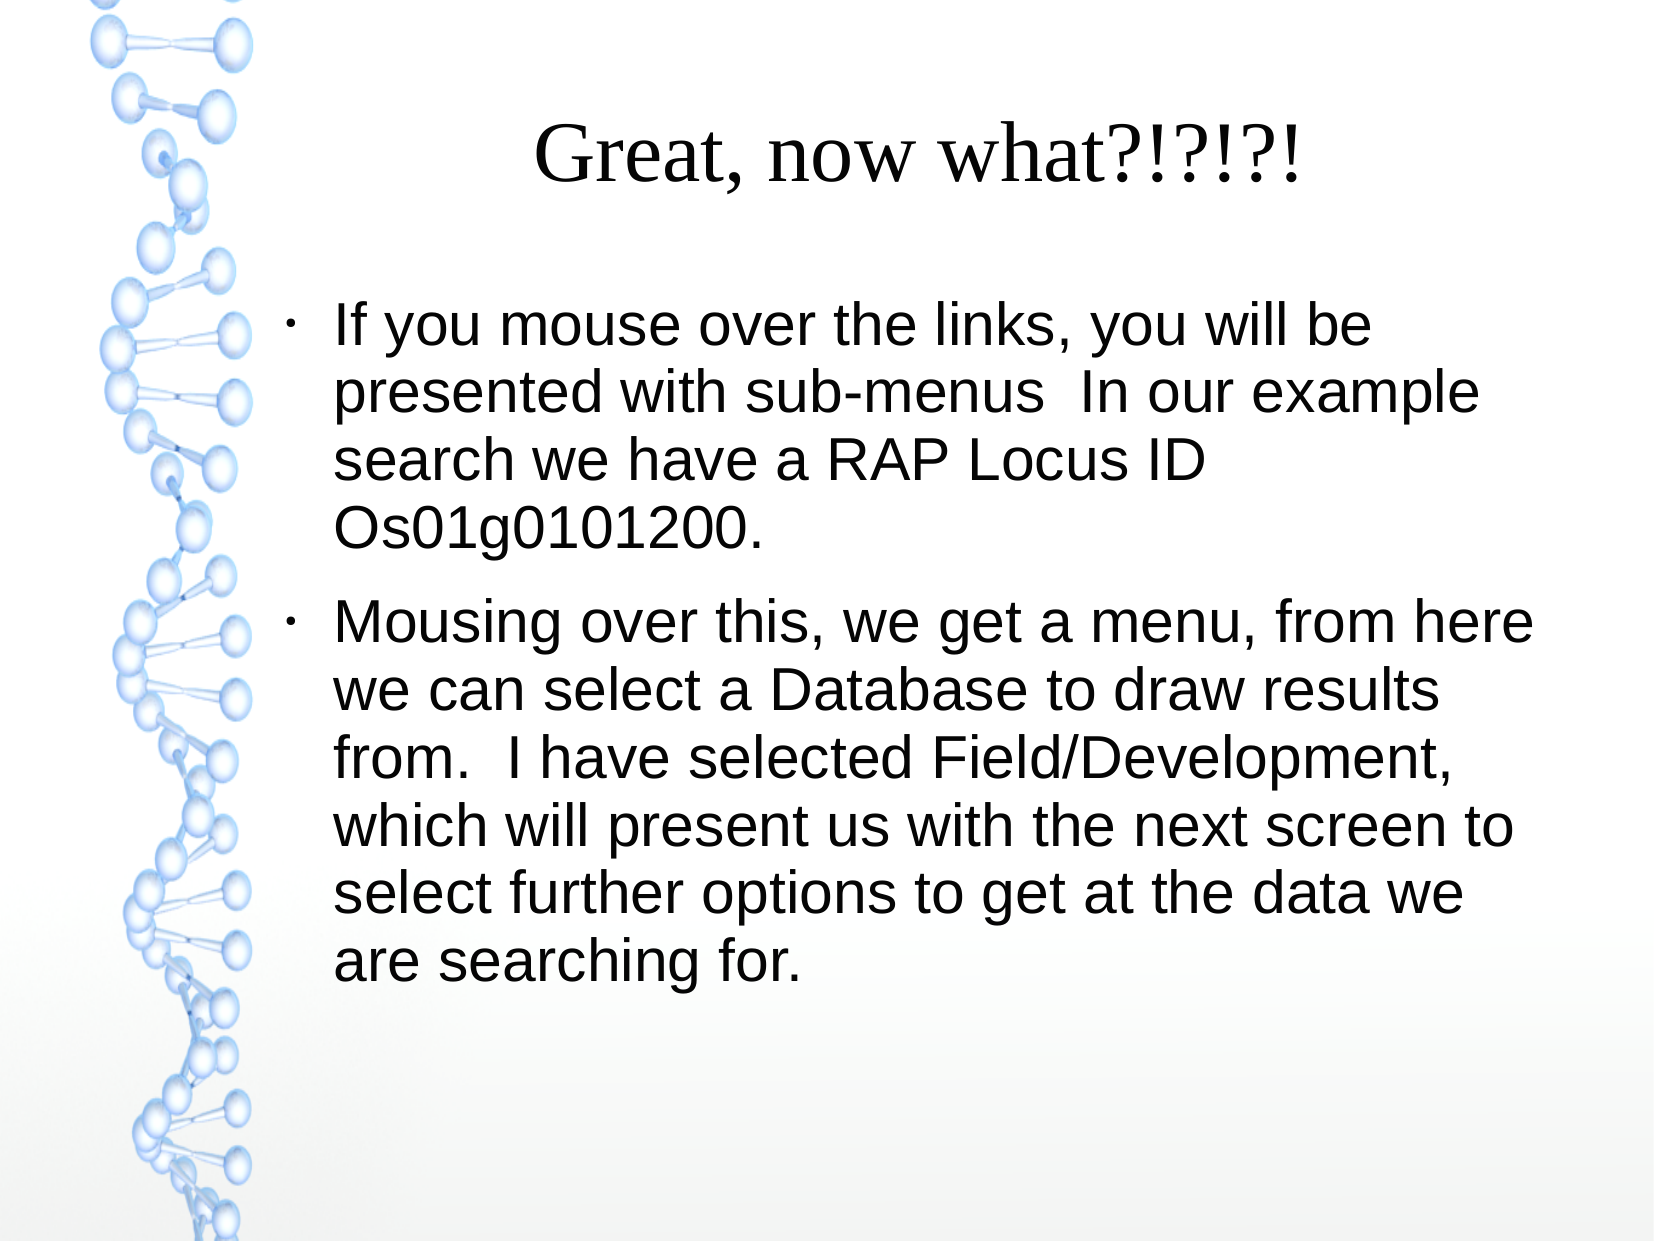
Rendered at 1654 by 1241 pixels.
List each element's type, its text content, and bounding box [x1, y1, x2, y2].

picture [0, 0, 1654, 1241]
title Great, now what?!?!?! [269, 49, 1571, 257]
list If you mouse over the links, you will be presented with sub-menus In our example search we have a RAP Locus ID Os01g0101200. Mousing over this, we get a menu, from here we can select a Database to draw results from. I have selected Field/Development, which will present us with the next screen to select further options to get at the data we are searching for. [269, 290, 1538, 1010]
